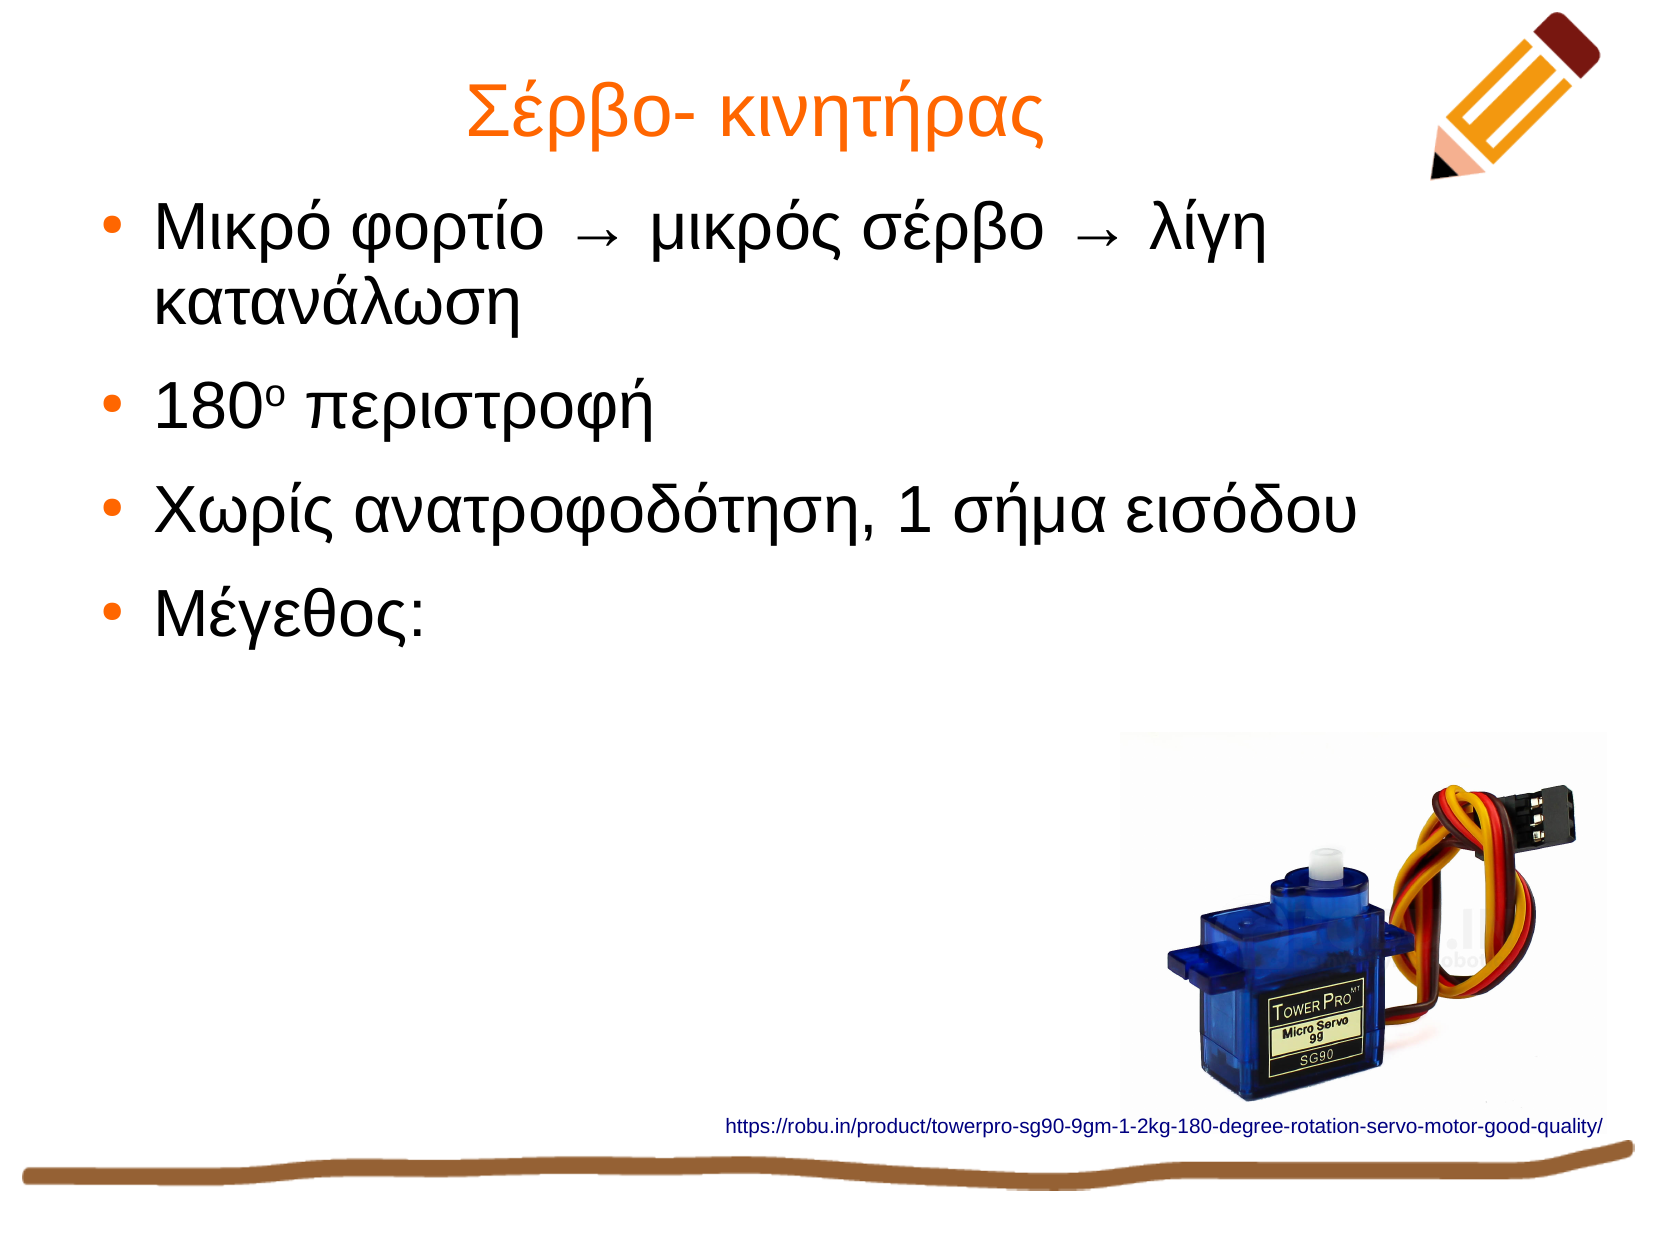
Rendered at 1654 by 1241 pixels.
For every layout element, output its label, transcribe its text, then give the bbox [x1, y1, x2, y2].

list Μικρό φορτίο → μικρός σέρβο → λίγη κατανάλωση 180ο περιστροφή Χωρίς ανατροφοδότηση, 1 σήμα εισόδου Μέγεθος: [82, 188, 1571, 1099]
text_box https://robu.in/product/towerpro-sg90-9gm-1-2kg-180-degree-rotation-servo-motor-good-quality/ [710, 1107, 1619, 1146]
title Σέρβο- κινητήρας [82, 49, 1430, 172]
picture [1430, 12, 1601, 181]
picture [22, 1140, 1635, 1191]
picture [1120, 732, 1607, 1107]
